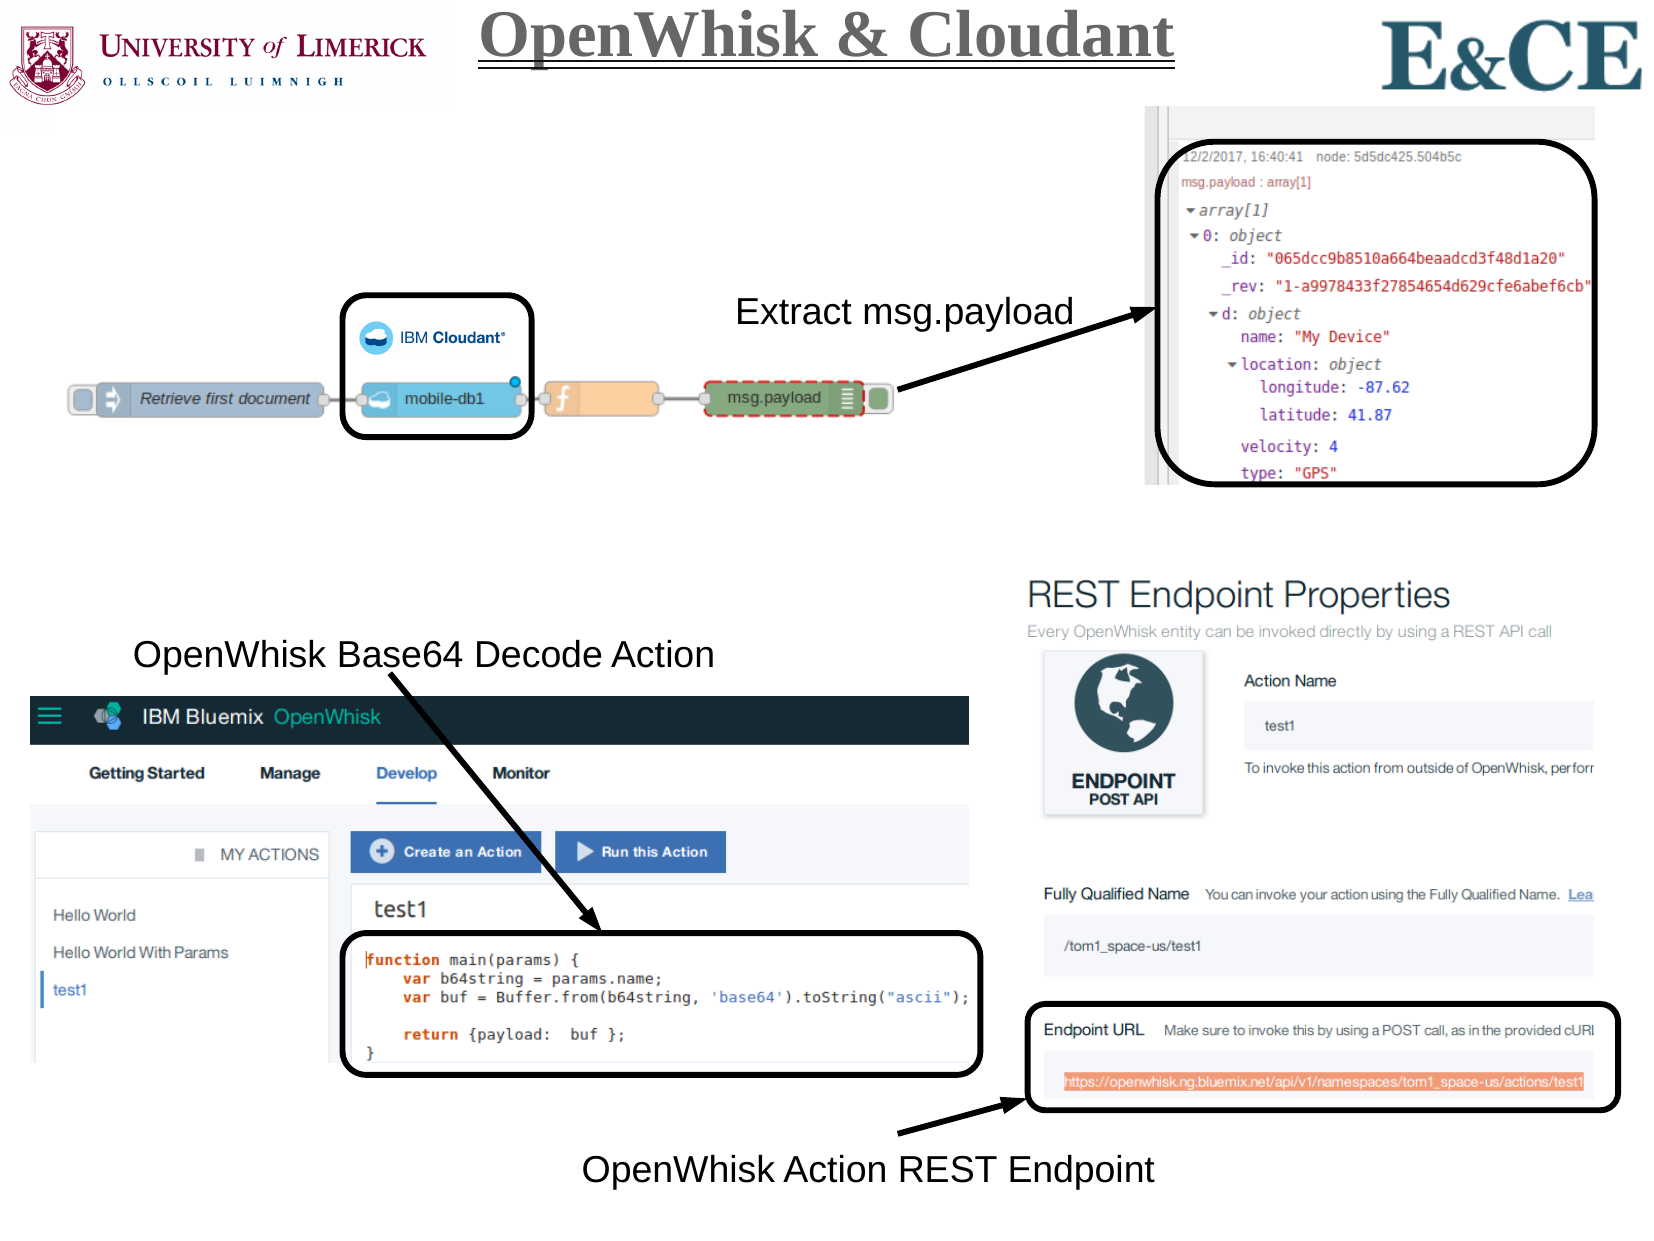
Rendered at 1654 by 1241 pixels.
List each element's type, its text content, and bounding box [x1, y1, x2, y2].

picture [1544, 436, 1595, 485]
text_box Extract msg.payload [720, 283, 1182, 355]
text_box [342, 295, 532, 438]
text_box [1157, 141, 1595, 485]
picture [30, 696, 600, 1063]
title OpenWhisk & Cloudant [82, 0, 1571, 93]
picture [1015, 566, 1594, 1098]
text_box [342, 933, 981, 1075]
text_box OpenWhisk Action REST Endpoint [566, 1141, 1182, 1241]
text_box OpenWhisk Base64 Decode Action [118, 625, 733, 725]
picture [437, 696, 969, 935]
text_box [1027, 1003, 1619, 1111]
picture [0, 0, 1649, 485]
